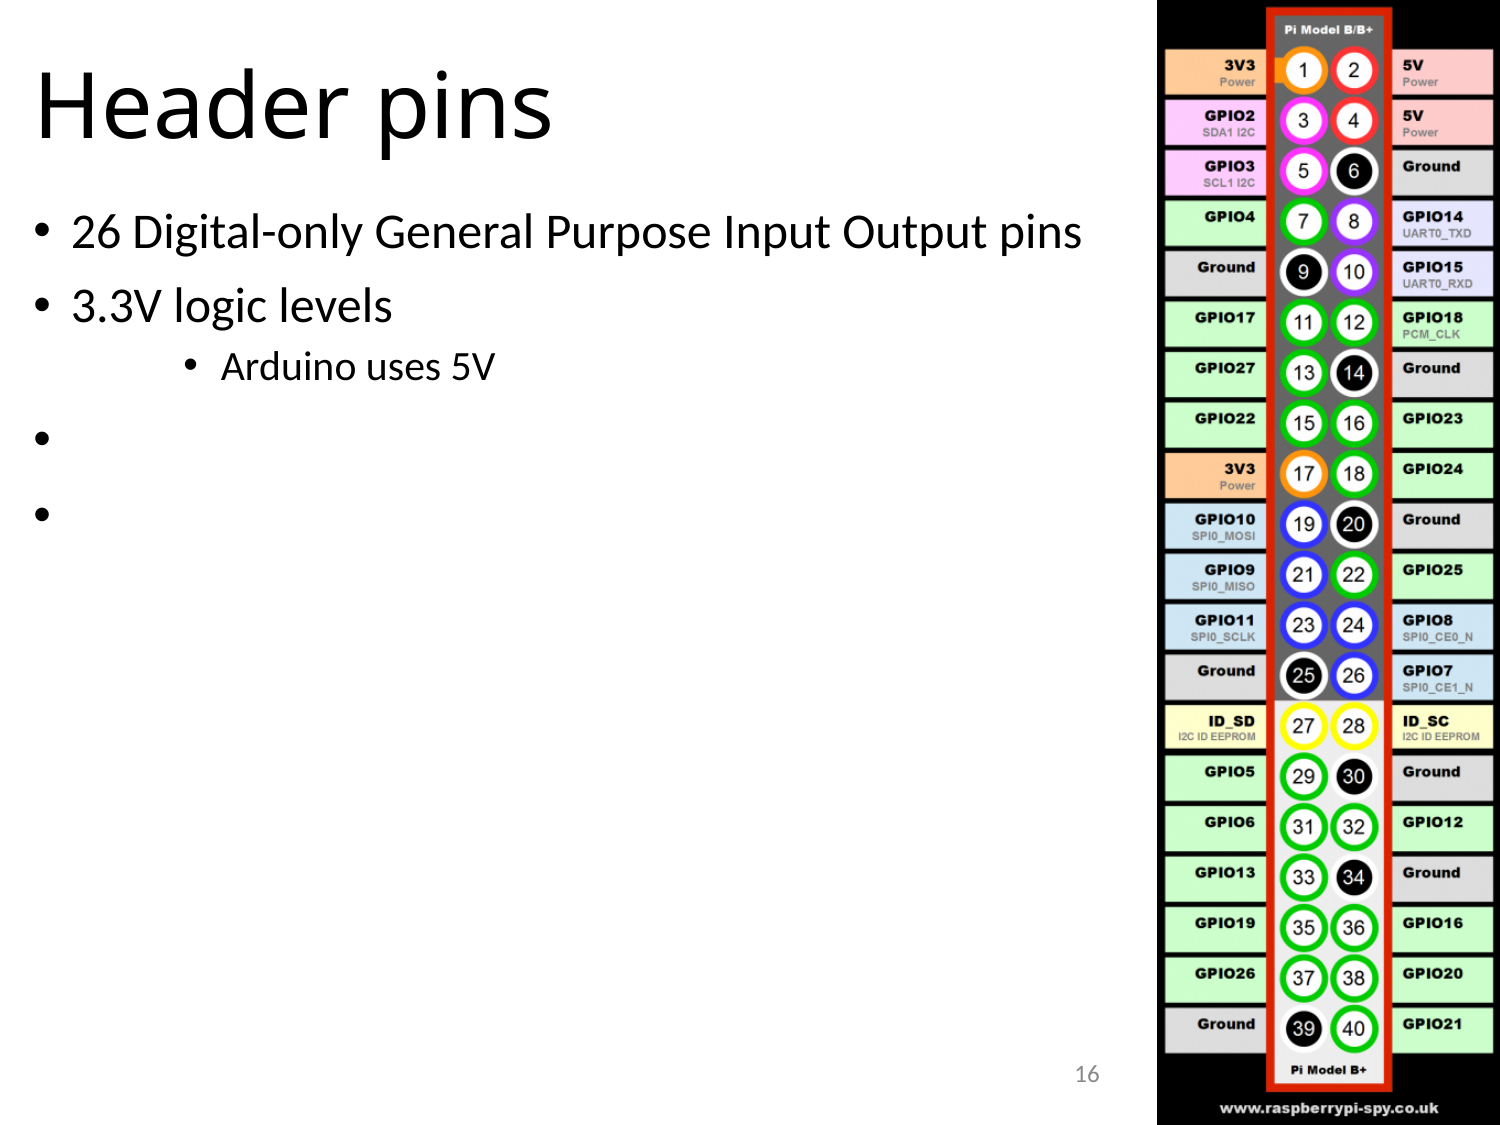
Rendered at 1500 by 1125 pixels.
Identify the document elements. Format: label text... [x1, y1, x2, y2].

list 26 Digital-only General Purpose Input Output pins 3.3V logic levels Arduino uses 5V [18, 197, 1121, 1015]
picture [1157, 0, 1500, 1125]
title Header pins [18, 0, 1157, 218]
text_box 16 [1059, 1042, 1397, 1103]
